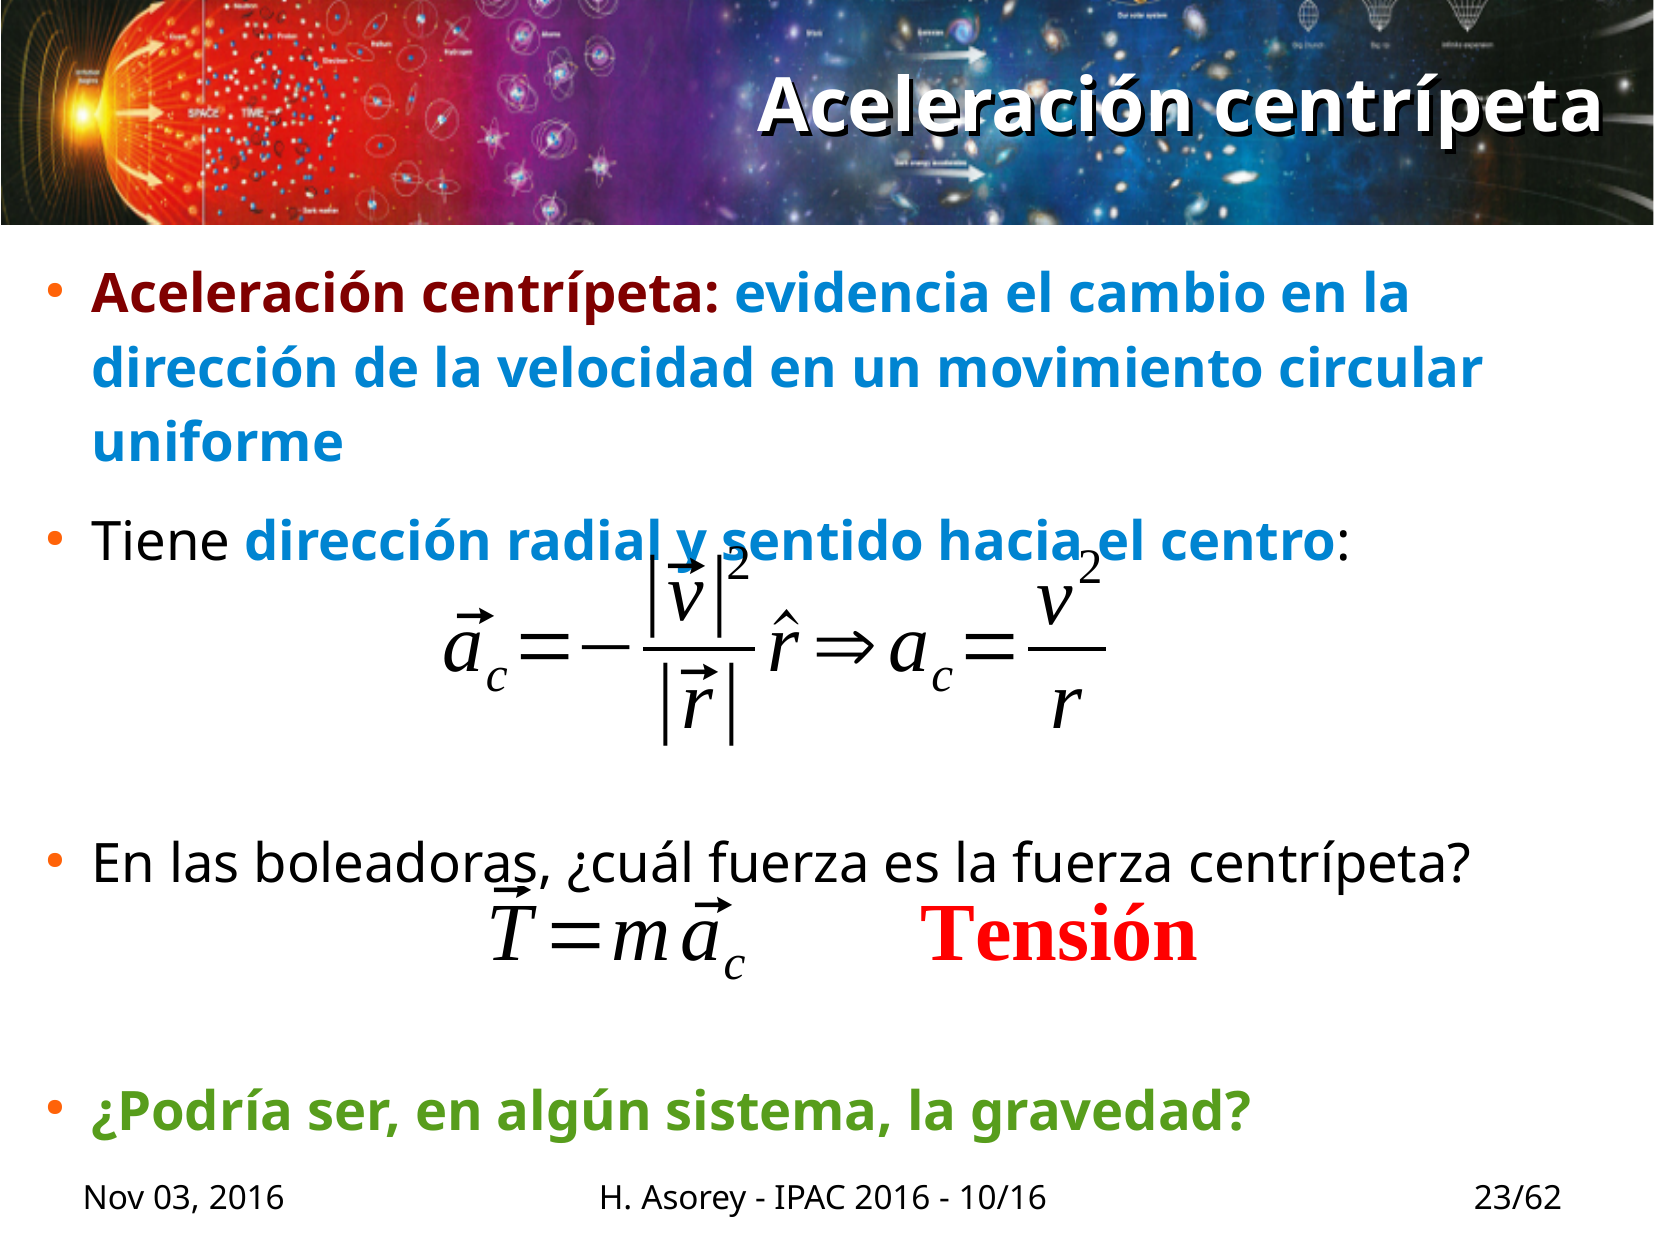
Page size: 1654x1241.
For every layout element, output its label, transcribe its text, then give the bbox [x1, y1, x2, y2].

title Aceleración centrípeta [45, 15, 1606, 191]
chart [435, 535, 1116, 751]
chart [480, 886, 1199, 991]
list Aceleración centrípeta: evidencia el cambio en la dirección de la velocidad en un movimiento circular uniforme Tiene dirección radial y sentido hacia el centro: En las boleadoras, ¿cuál fuerza es la fuerza centrípeta? ¿Podría ser, en algún sistema, la gravedad? [30, 255, 1654, 1156]
picture [1, 0, 1654, 225]
